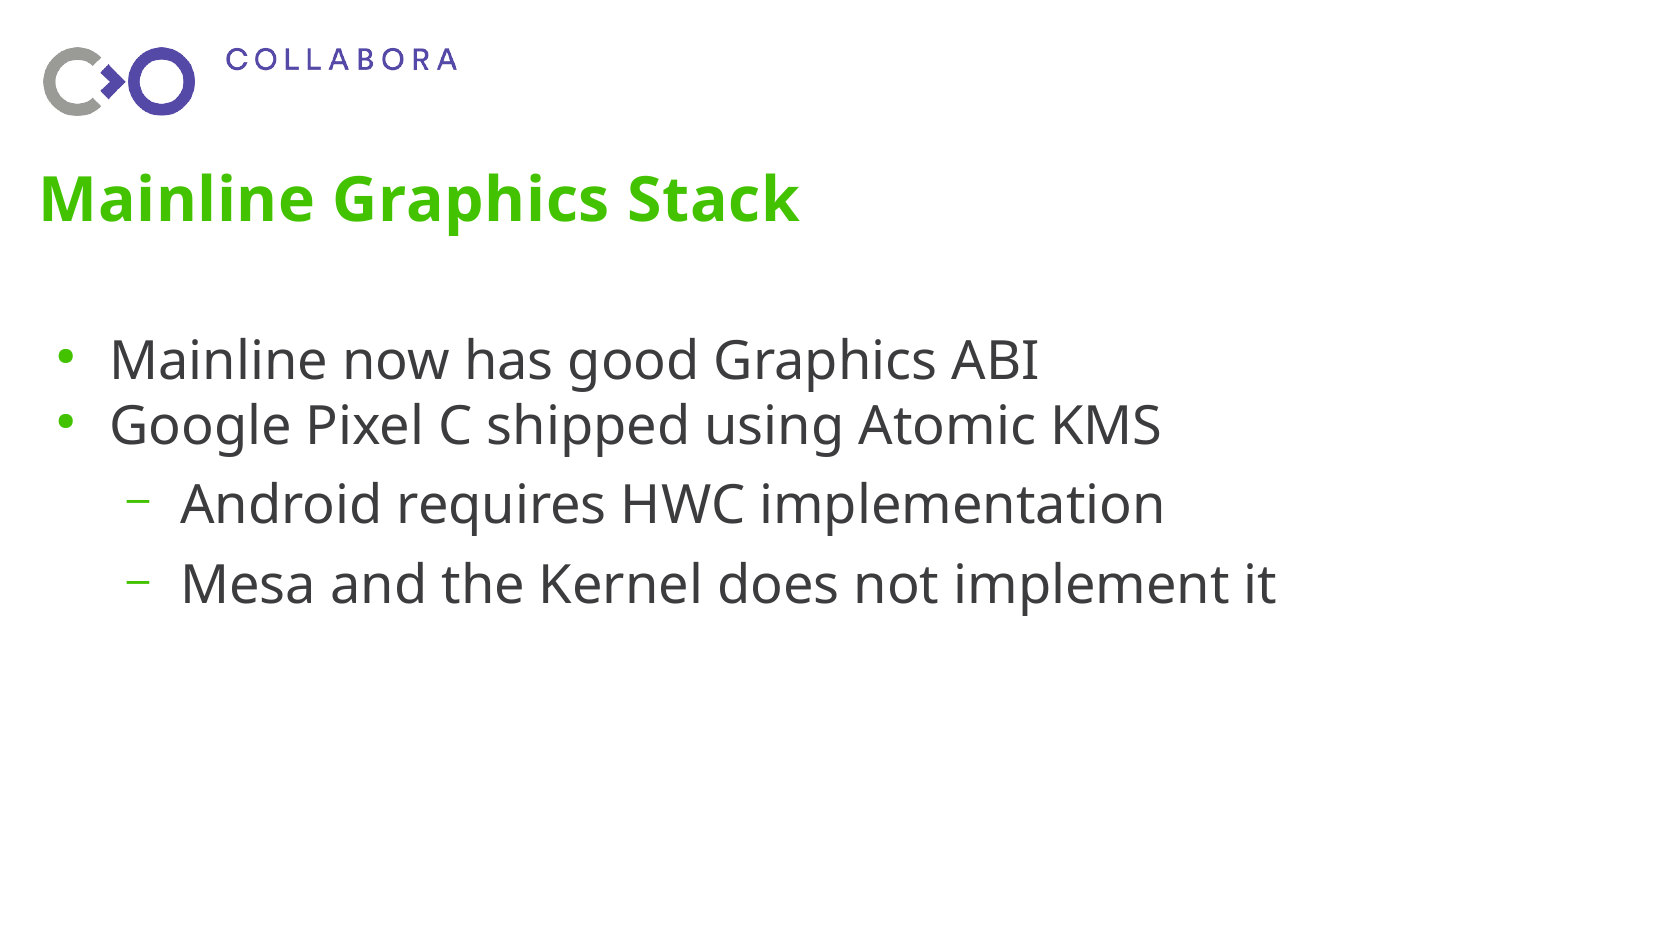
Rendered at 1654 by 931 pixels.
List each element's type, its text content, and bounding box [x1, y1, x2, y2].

picture [43, 47, 457, 116]
title Mainline Graphics Stack [38, 159, 1614, 216]
list Mainline now has good Graphics ABI Google Pixel C shipped using Atomic KMS Android requires HWC implementation Mesa and the Kernel does not implement it [38, 325, 1614, 581]
